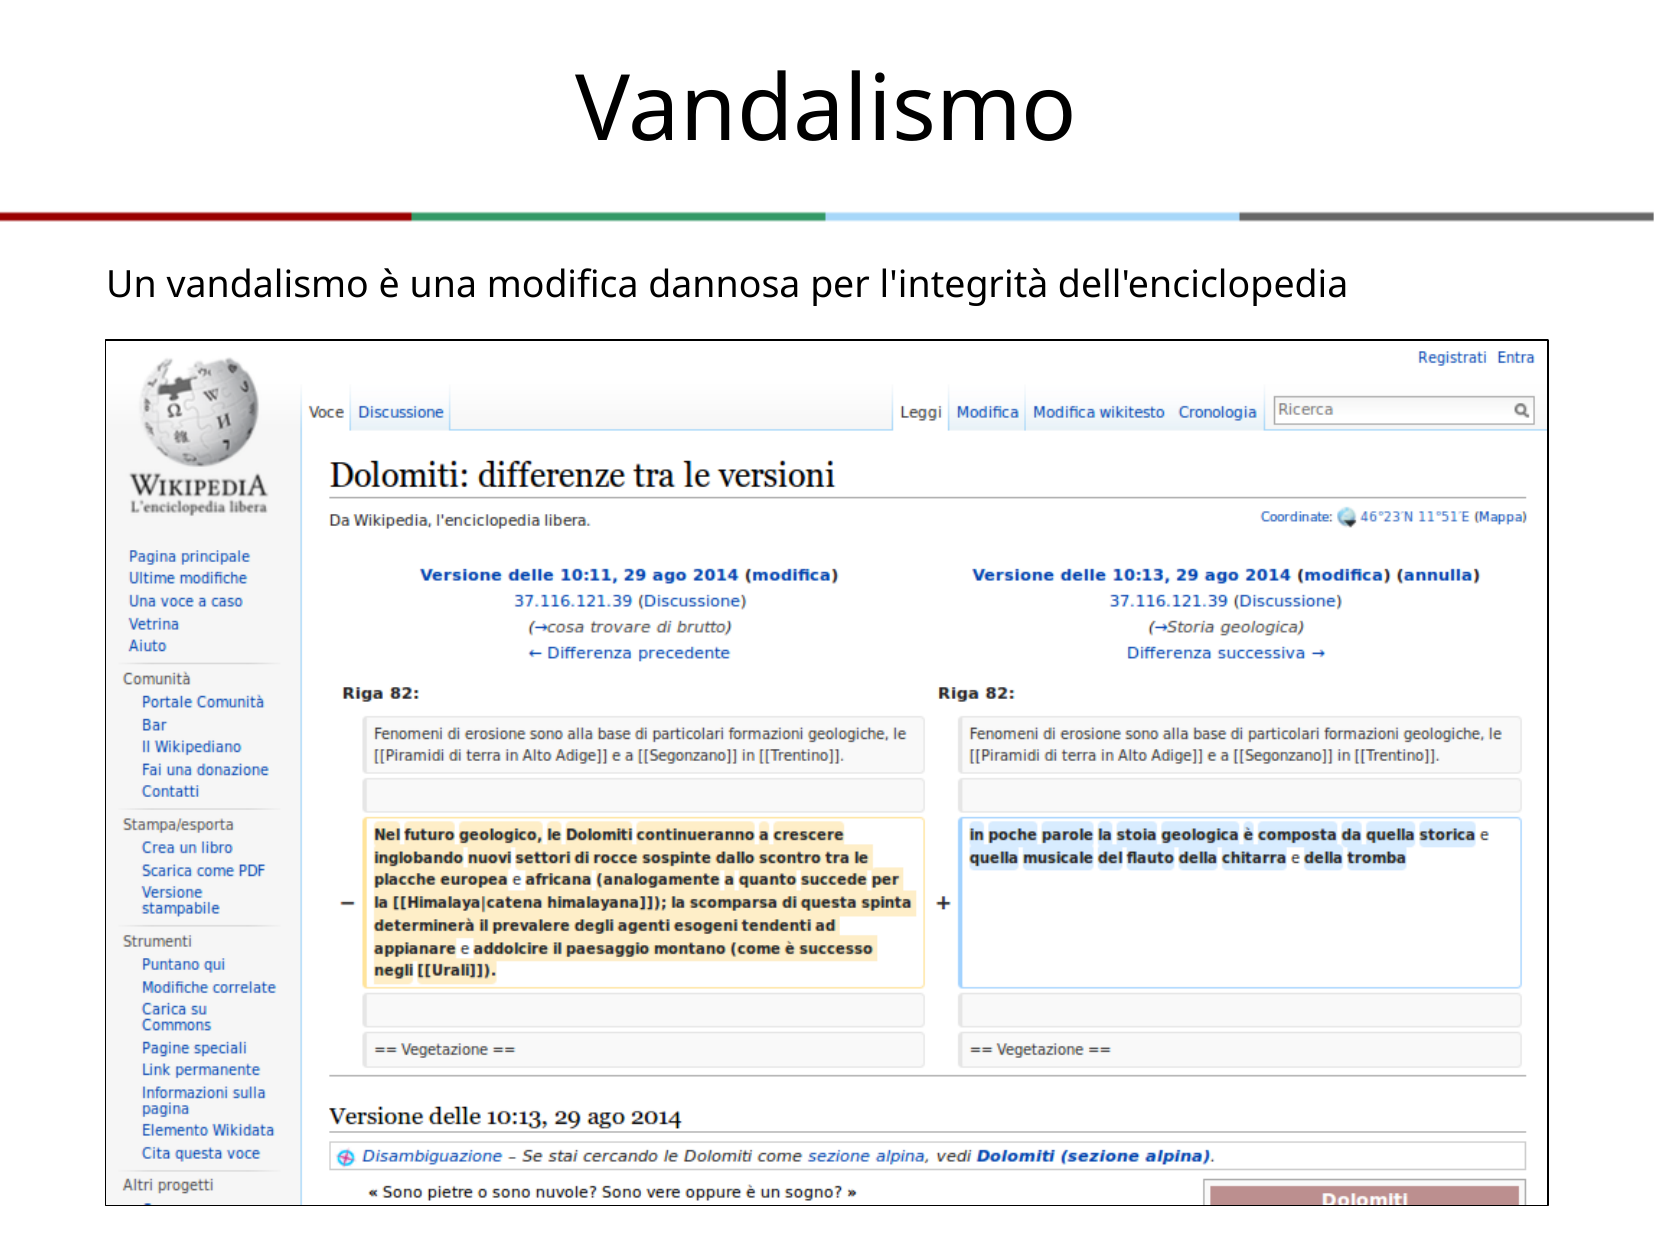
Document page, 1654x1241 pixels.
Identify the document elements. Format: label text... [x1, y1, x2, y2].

picture [0, 200, 1654, 235]
text_box Vandalismo [82, 0, 1571, 200]
text_box Un vandalismo è una modifica dannosa per l'integrità dell'enciclopedia [106, 259, 1548, 319]
picture [106, 340, 1548, 1205]
